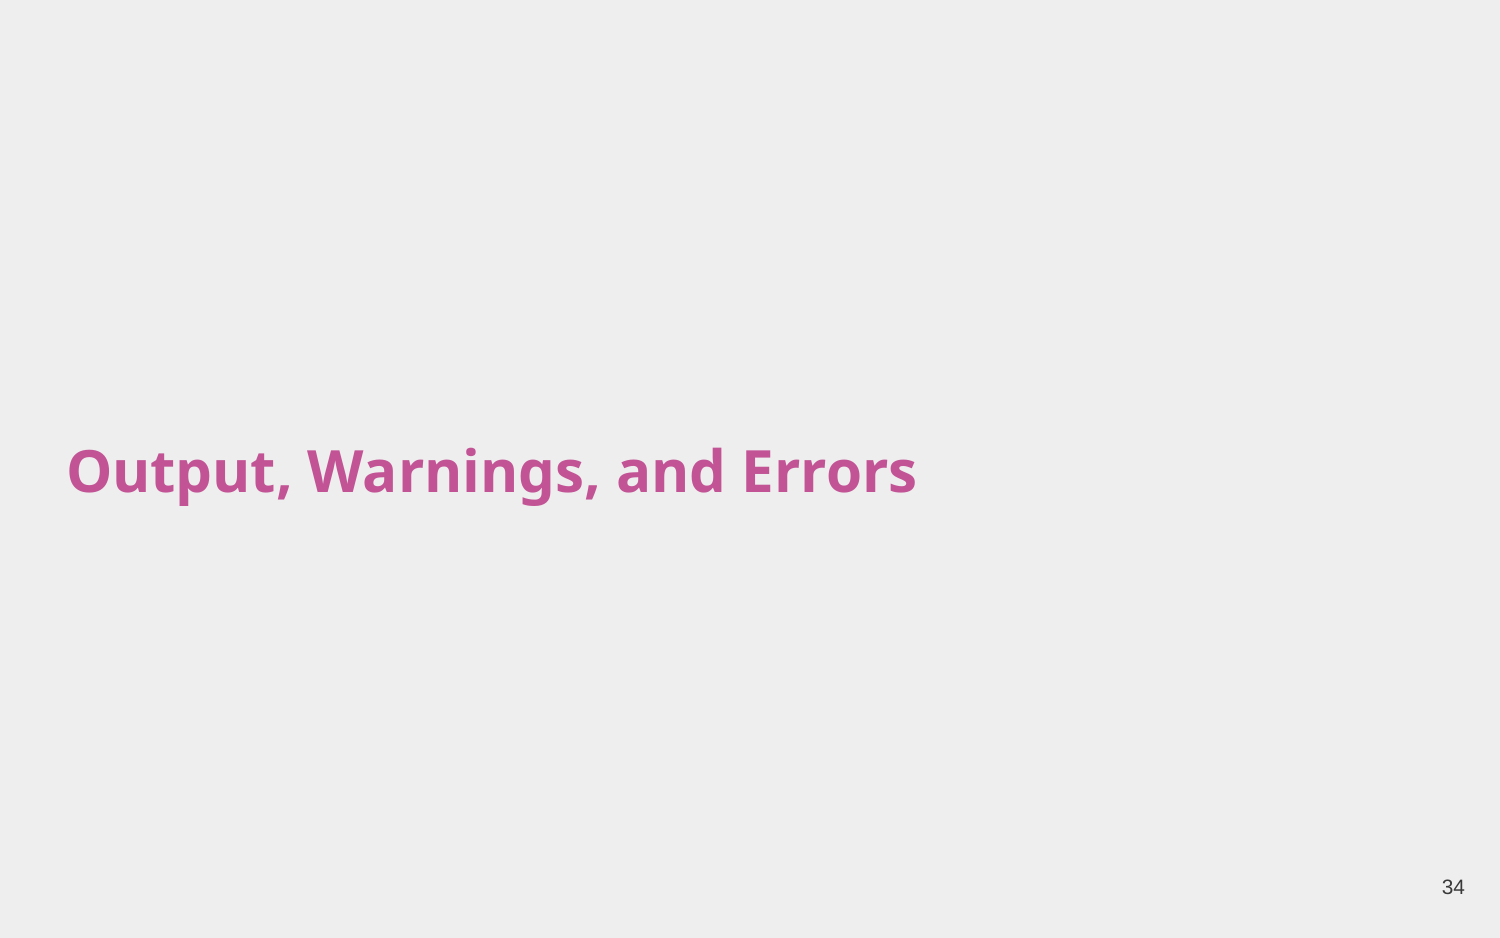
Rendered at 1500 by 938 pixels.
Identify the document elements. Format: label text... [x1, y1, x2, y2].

slide_number <number> [1389, 849, 1480, 922]
title Output, Warnings, and Errors [51, 392, 1449, 546]
